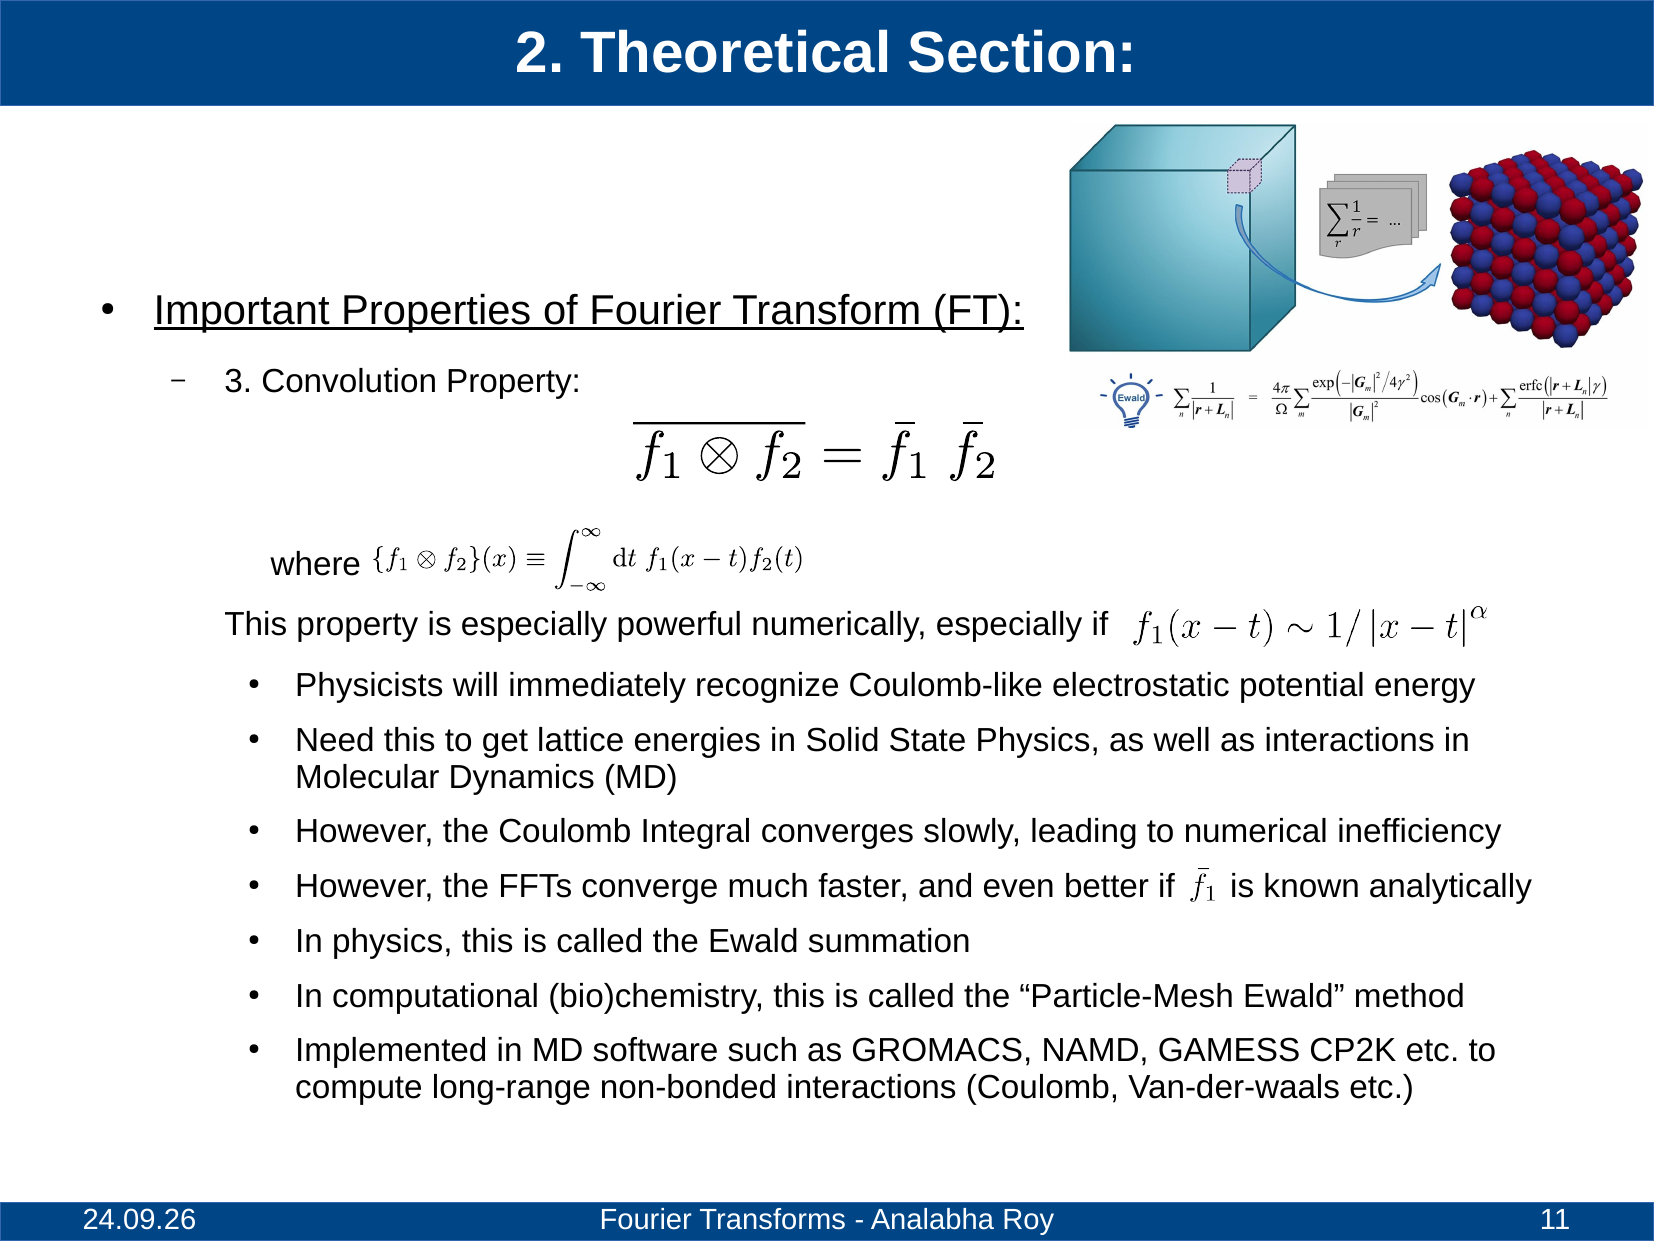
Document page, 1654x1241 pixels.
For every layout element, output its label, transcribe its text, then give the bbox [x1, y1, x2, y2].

picture [1069, 124, 1648, 428]
title 2. Theoretical Section: [0, 0, 1654, 106]
picture [1190, 868, 1215, 902]
text_box [633, 422, 997, 482]
list Important Properties of Fourier Transform (FT): 3. Convolution Property: where This property is especially powerful numerically, especially if Physicists will immediately recognize Coulomb-like electrostatic potential energy Need this to get lattice energies in Solid State Physics, as well as interactions in Molecular Dynamics (MD) However, the Coulomb Integral converges slowly, leading to numerical inefficiency However, the FFTs converge much faster, and even better if is known analytically In physics, this is called the Ewald summation In computational (bio)chemistry, this is called the “Particle-Mesh Ewald” method Implemented in MD software such as GROMACS, NAMD, GAMESS CP2K etc. to compute long-range non-bonded interactions (Coulomb, Van-der-waals etc.) [82, 135, 1571, 1171]
picture [1133, 606, 1487, 647]
text_box [371, 527, 805, 593]
